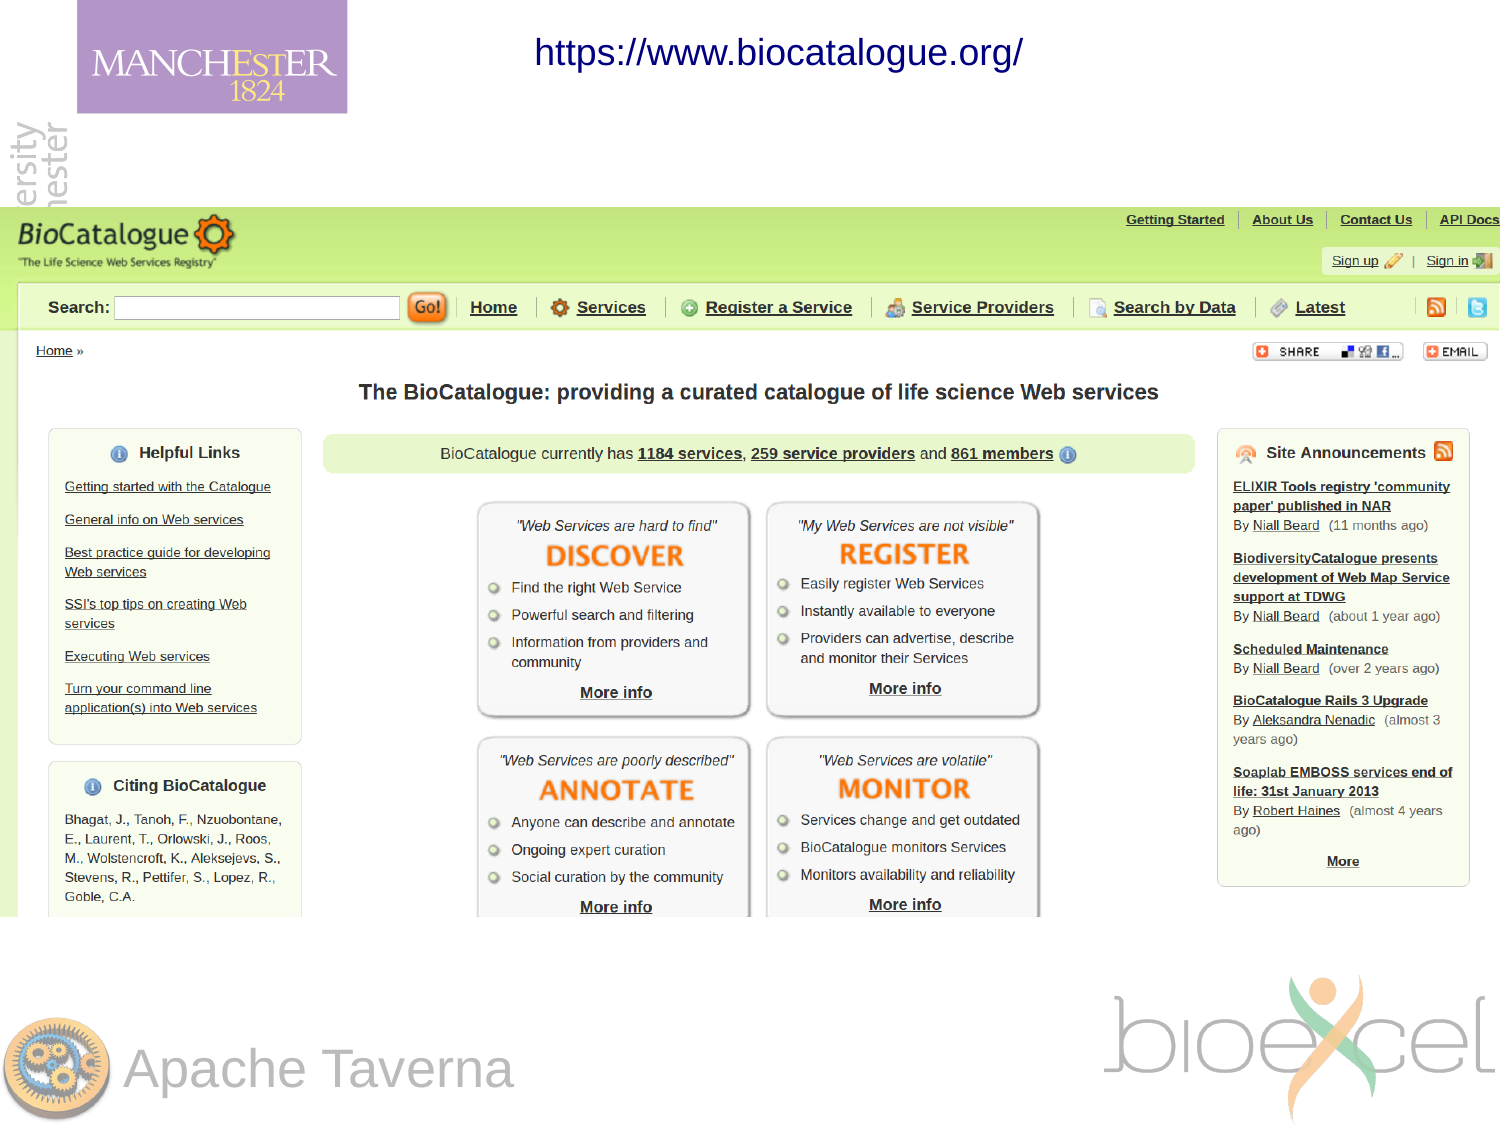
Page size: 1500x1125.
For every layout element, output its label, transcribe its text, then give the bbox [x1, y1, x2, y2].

picture [0, 207, 1500, 917]
text_box https://www.biocatalogue.org/ [519, 23, 1040, 81]
